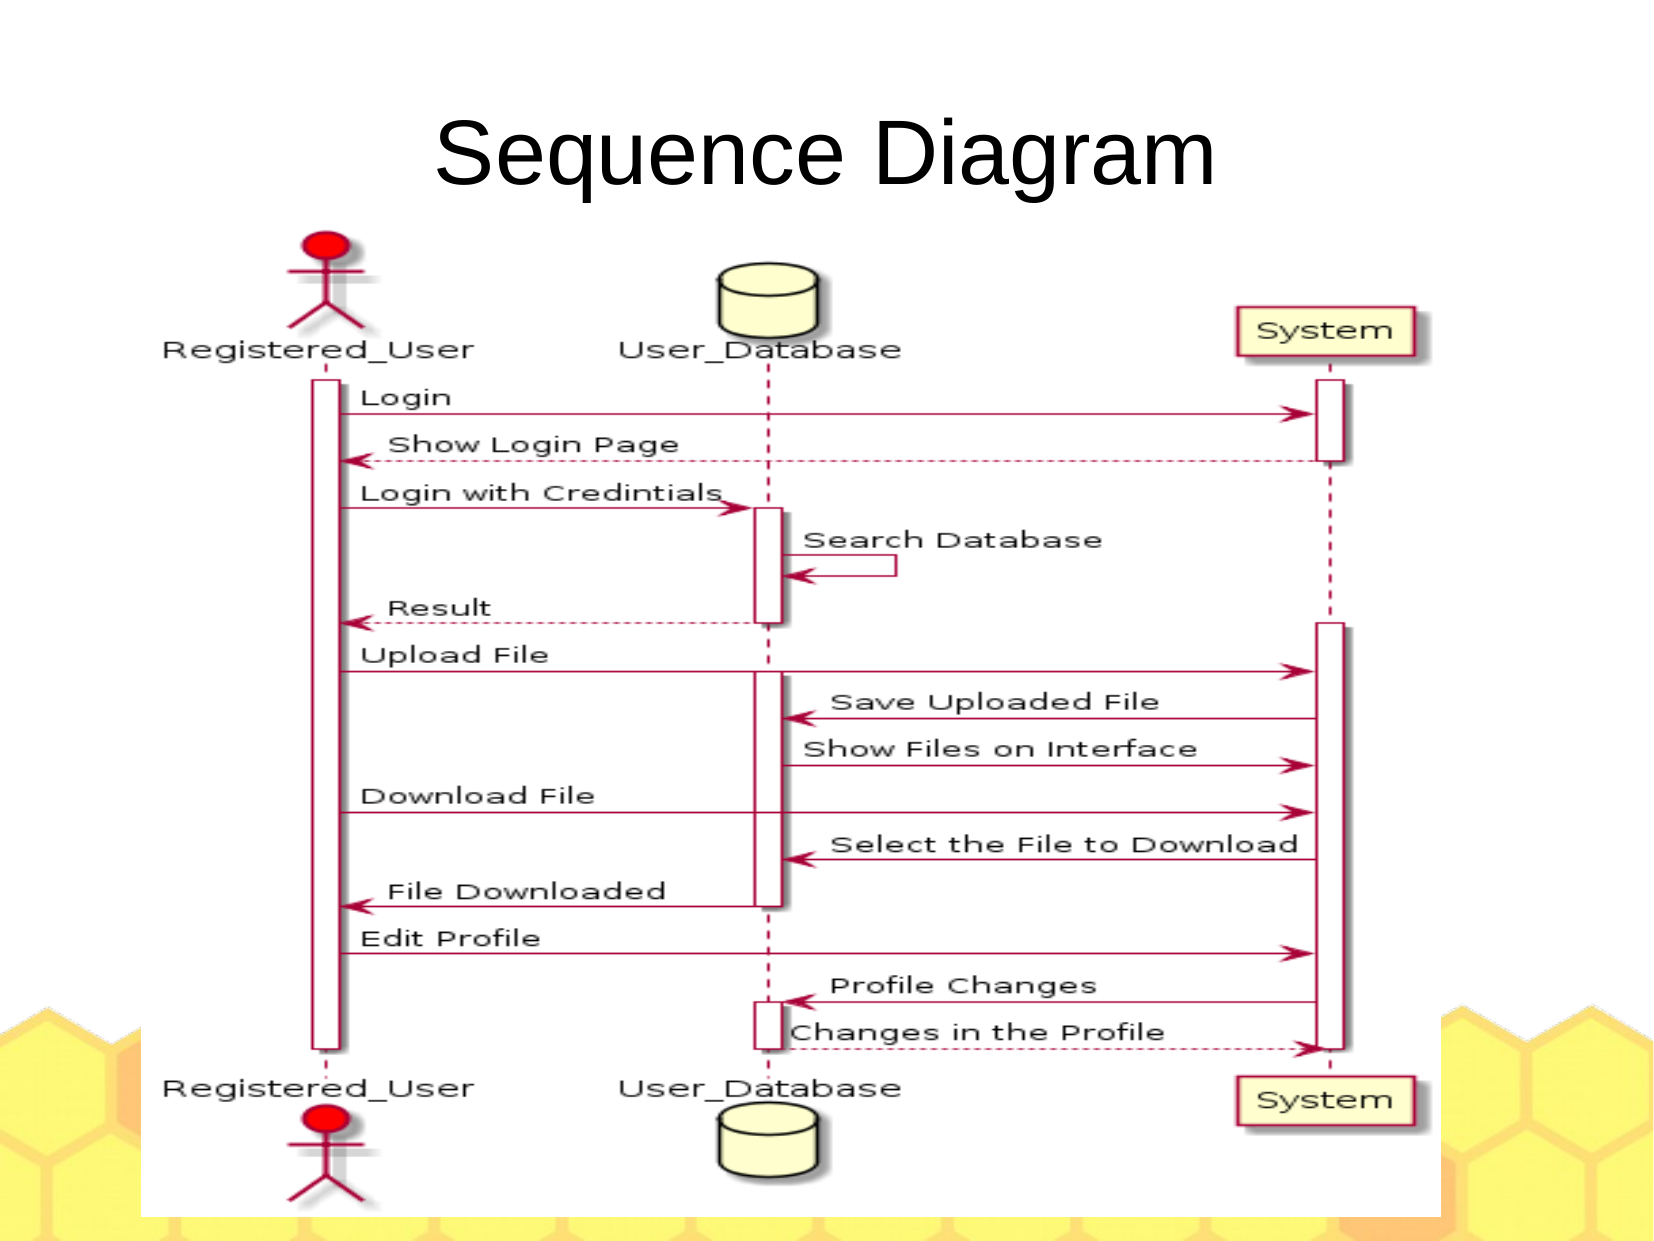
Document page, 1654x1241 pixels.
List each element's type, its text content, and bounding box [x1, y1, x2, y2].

title Sequence Diagram [82, 49, 1571, 257]
picture [0, 224, 1654, 1241]
